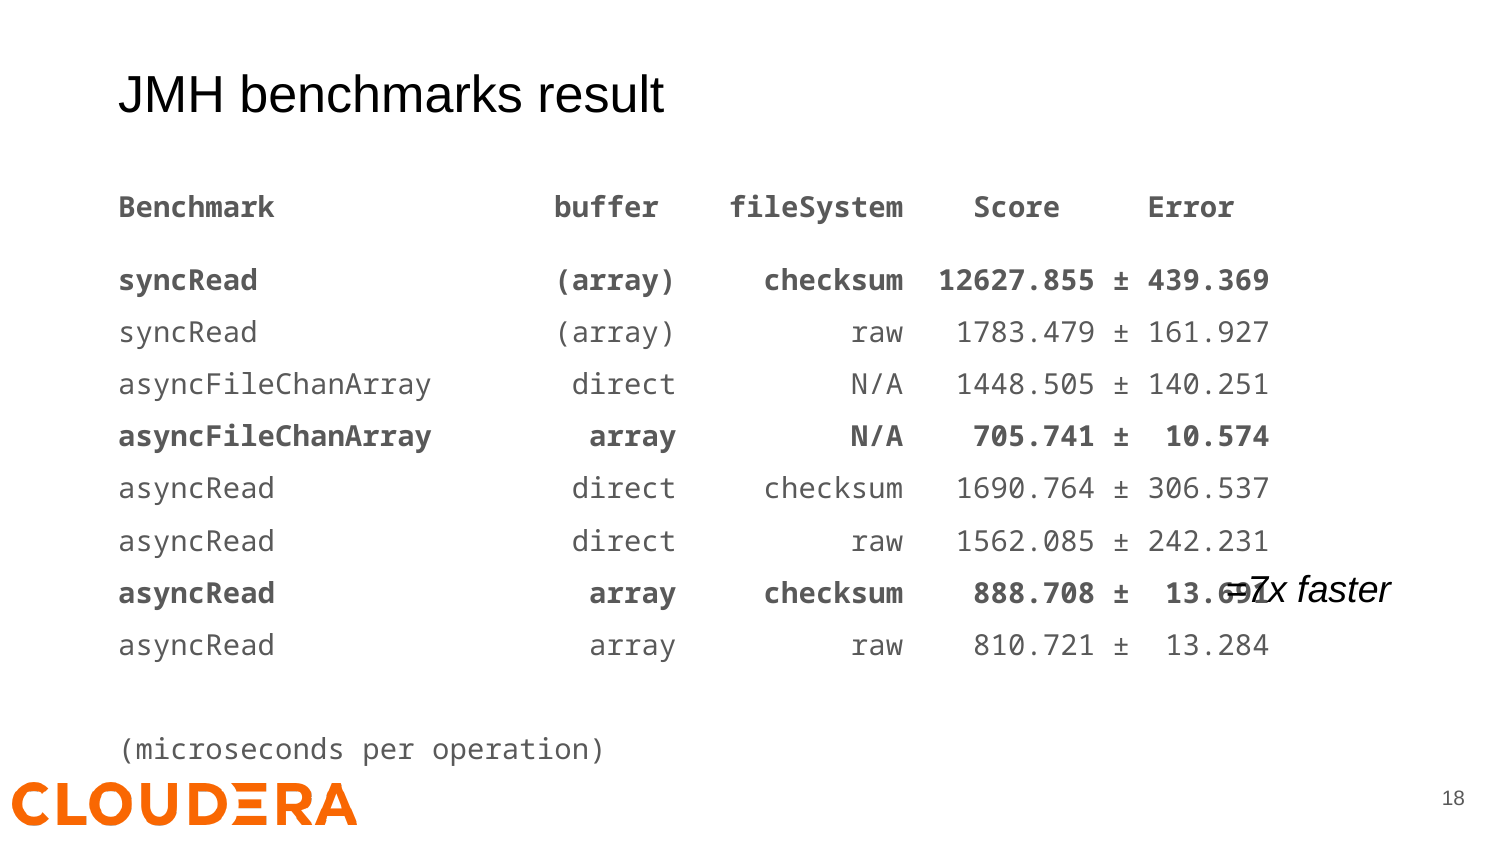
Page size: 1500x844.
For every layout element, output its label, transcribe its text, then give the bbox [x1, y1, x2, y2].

slide_number <number> [1389, 764, 1480, 830]
title JMH benchmarks result [103, 44, 1397, 156]
text_box =7x faster [1210, 561, 1500, 618]
picture [12, 740, 357, 826]
list Benchmark buffer fileSystem Score Error syncRead (array) checksum 12627.855 ± 439.369 syncRead (array) raw 1783.479 ± 161.927 asyncFileChanArray direct N/A 1448.505 ± 140.251 asyncFileChanArray array N/A 705.741 ± 10.574 asyncRead direct checksum 1690.764 ± 306.537 asyncRead direct raw 1562.085 ± 242.231 asyncRead array checksum 888.708 ± 13.691 asyncRead array raw 810.721 ± 13.284 (microseconds per operation) [103, 156, 1397, 760]
